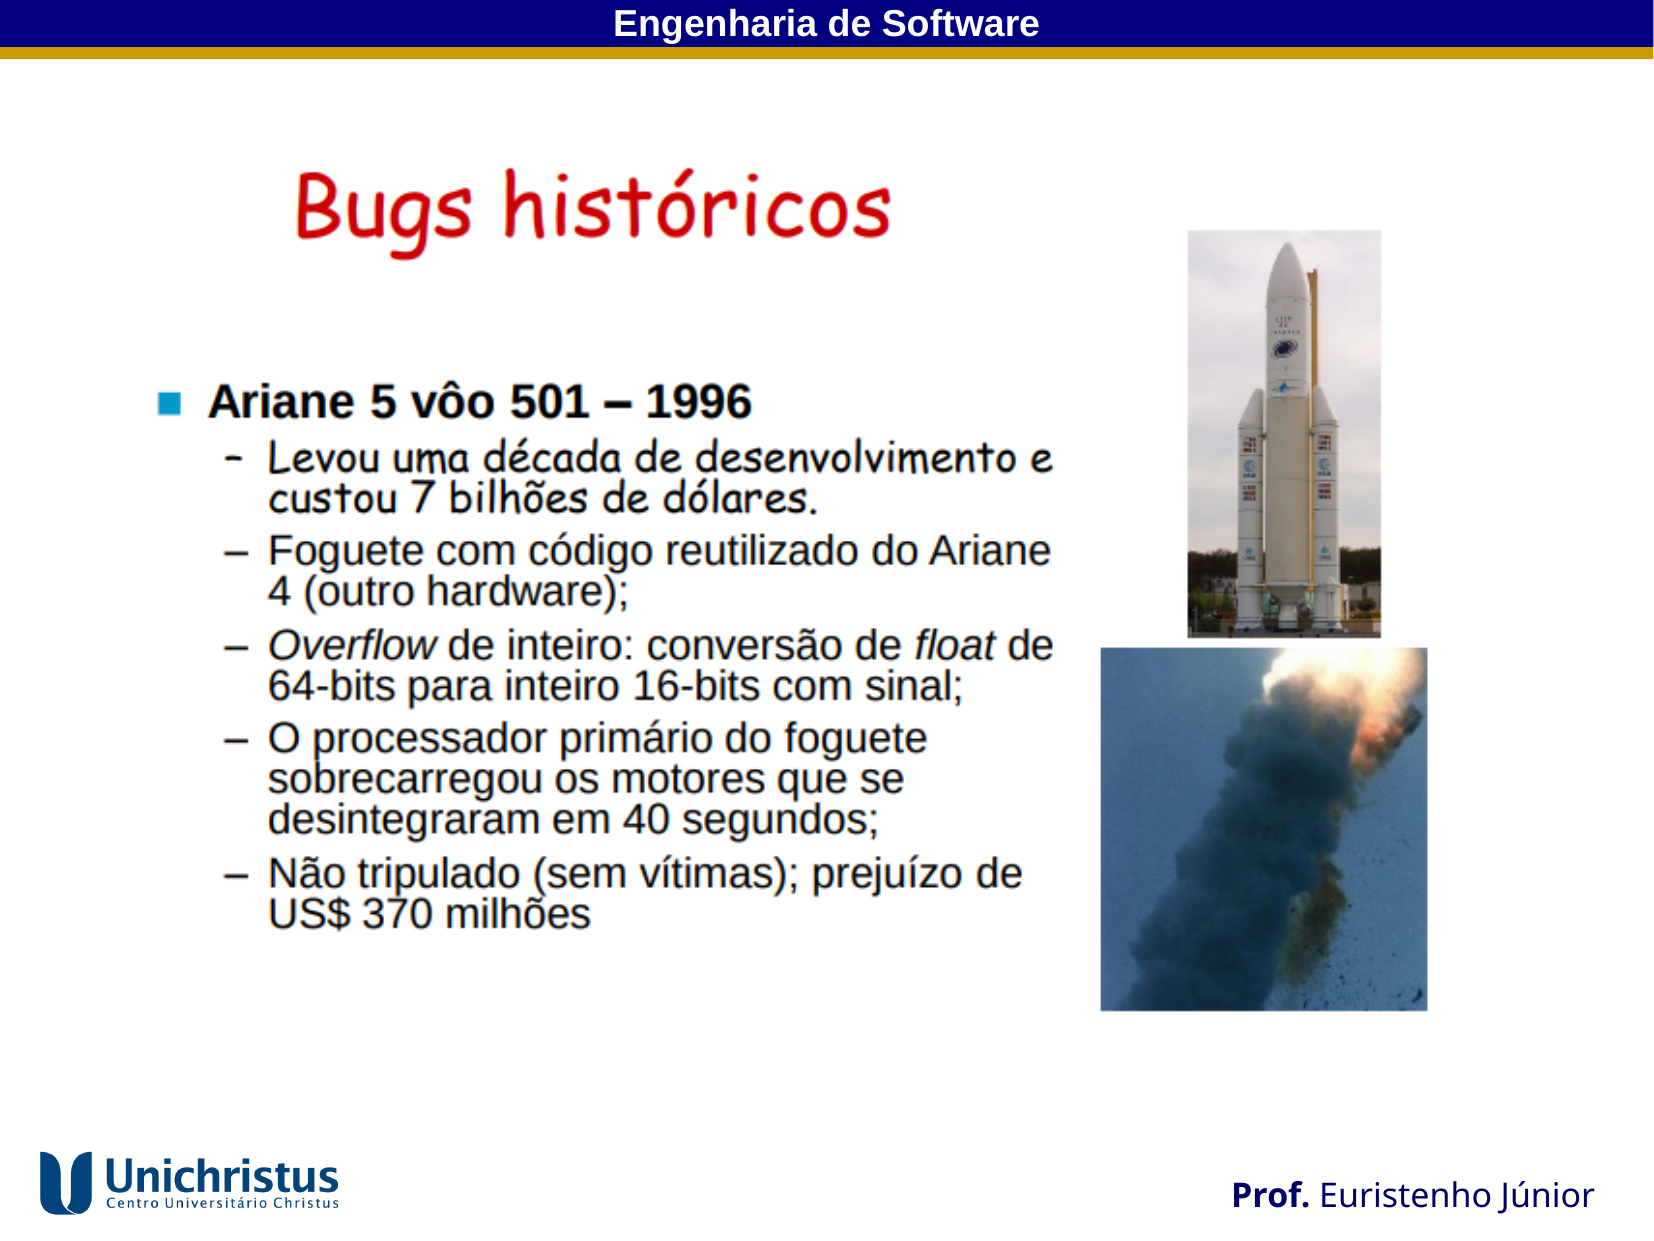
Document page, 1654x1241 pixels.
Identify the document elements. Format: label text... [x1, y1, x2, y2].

picture [154, 165, 1453, 1027]
text_box Engenharia de Software [0, 0, 1654, 47]
picture [35, 1148, 343, 1217]
text_box Prof. Euristenho Júnior [1216, 1163, 1654, 1224]
text_box [0, 47, 1654, 60]
